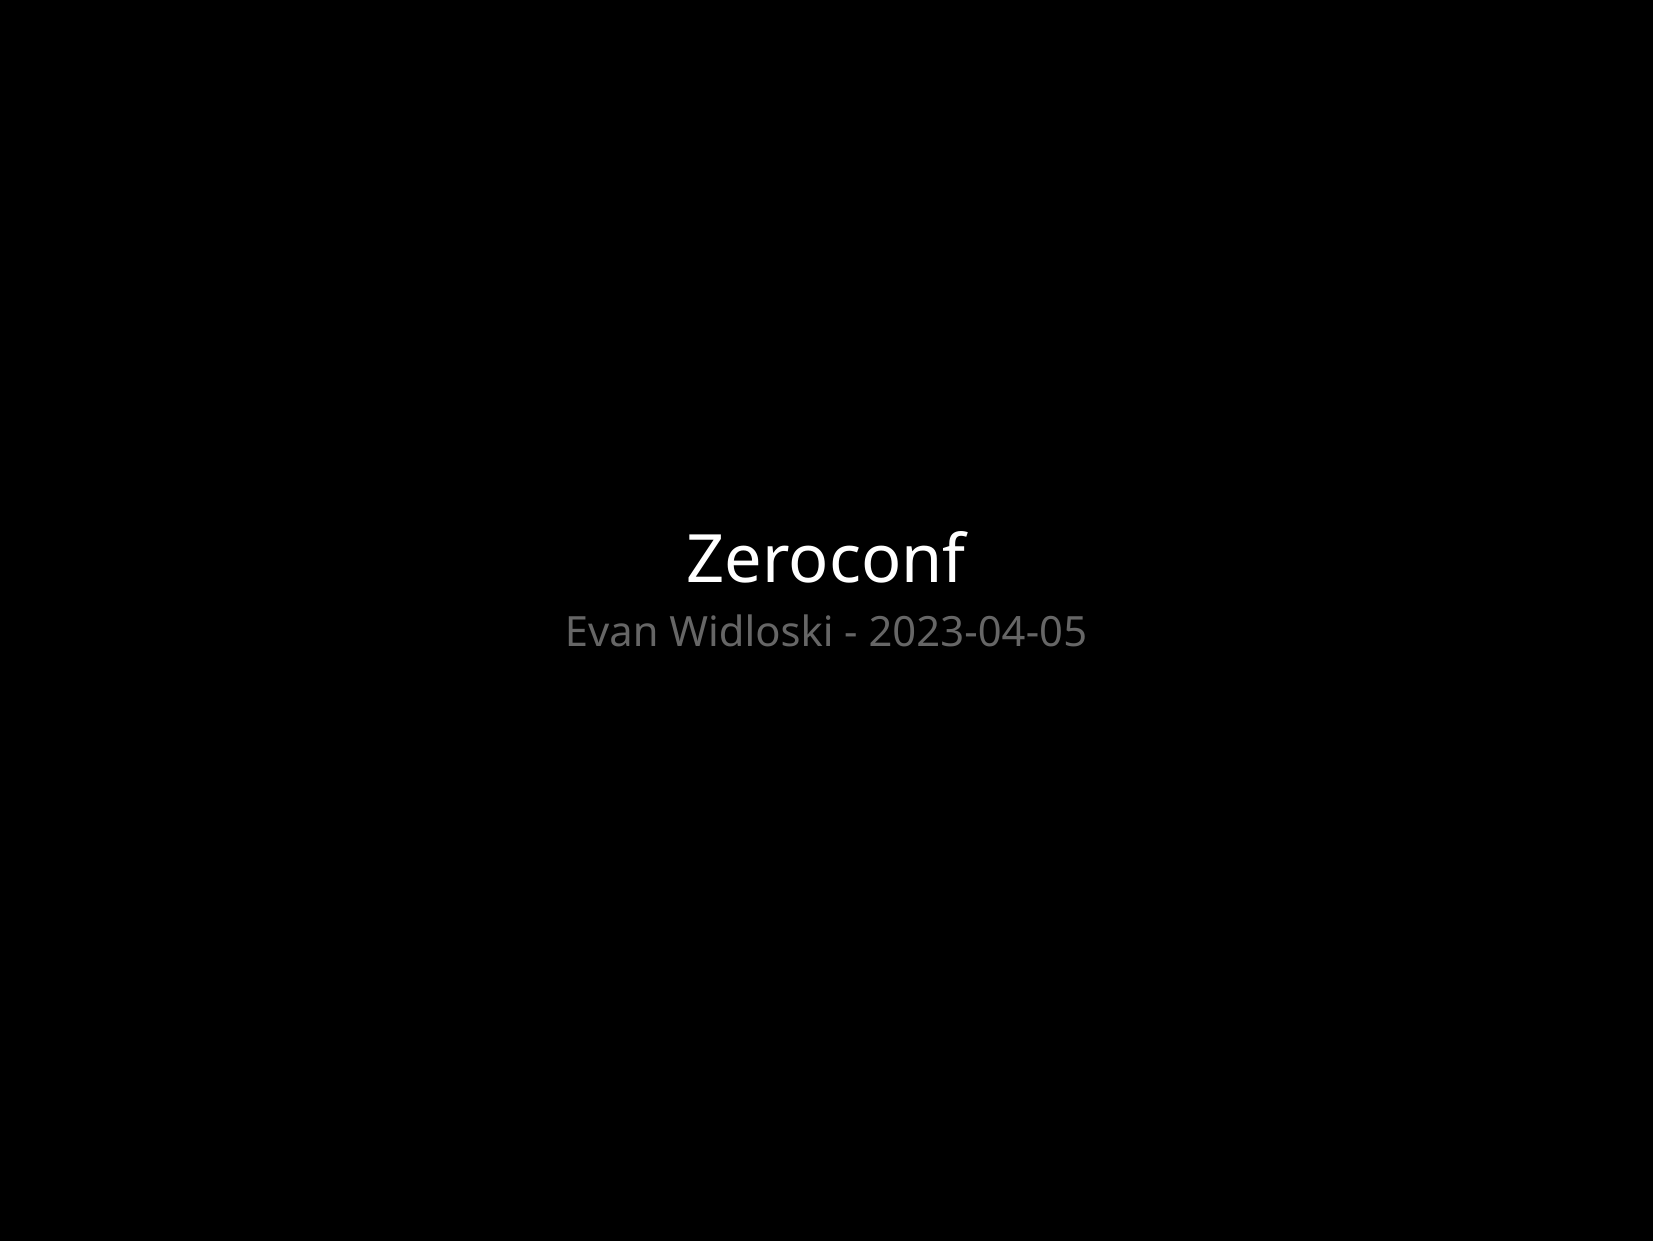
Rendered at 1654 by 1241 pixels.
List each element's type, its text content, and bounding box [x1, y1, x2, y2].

subtitle Zeroconf Evan Widloski - 2023-04-05 [82, 225, 1571, 945]
